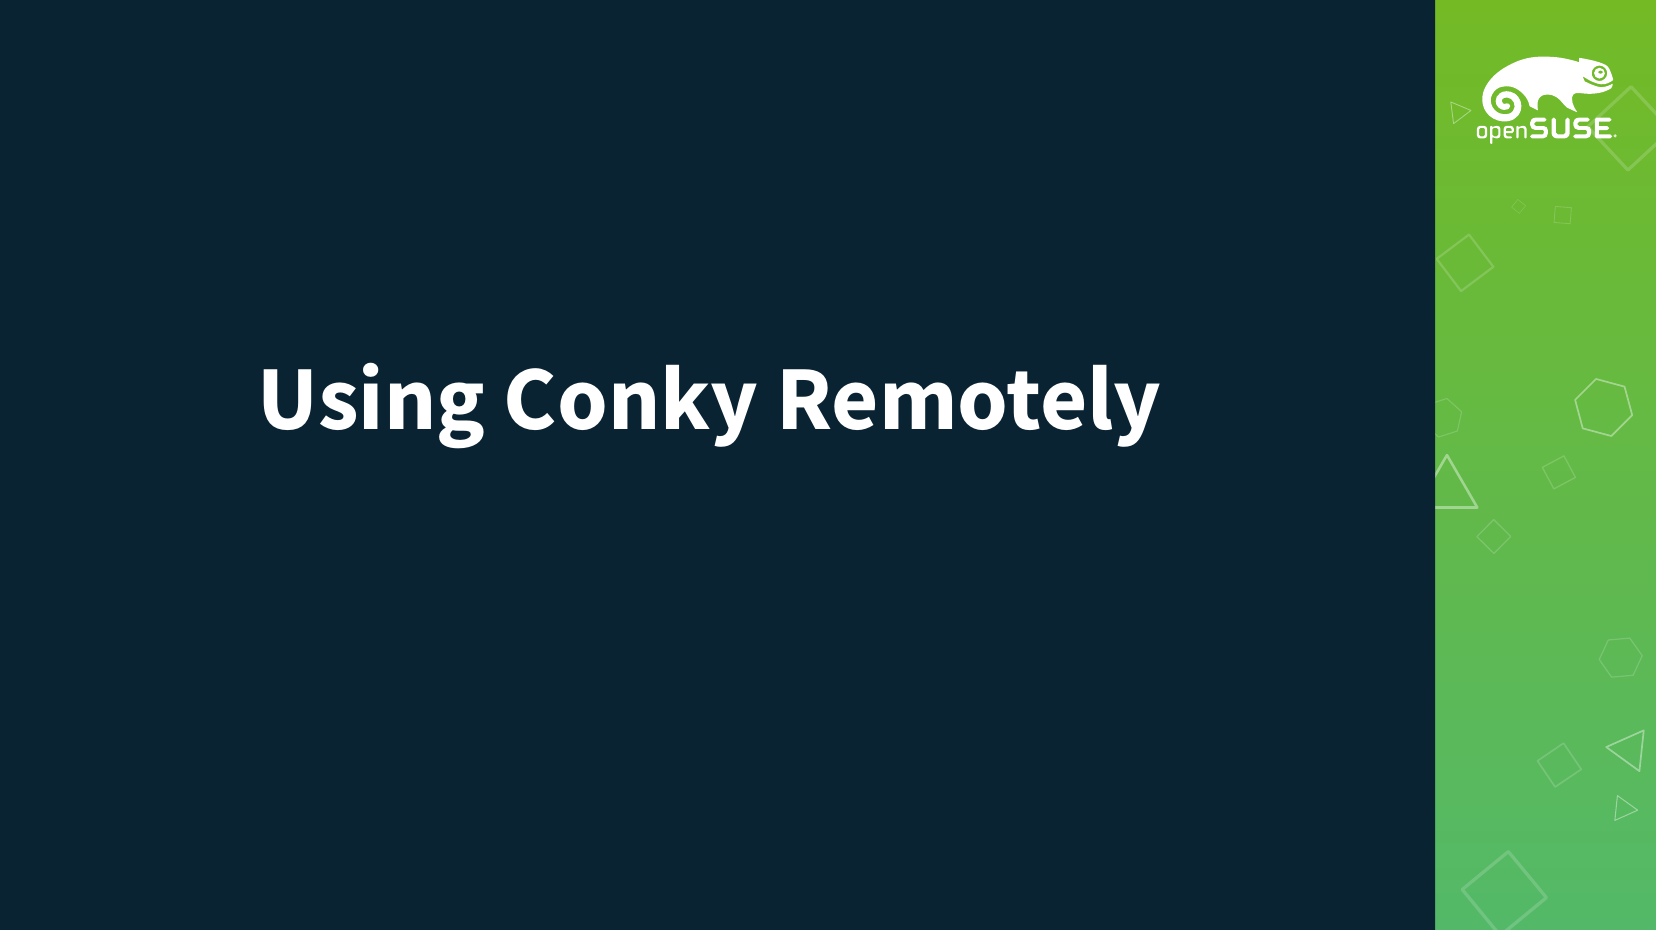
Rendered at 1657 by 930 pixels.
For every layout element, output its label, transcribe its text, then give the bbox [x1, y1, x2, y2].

list Using Conky Remotely [82, 37, 1338, 757]
